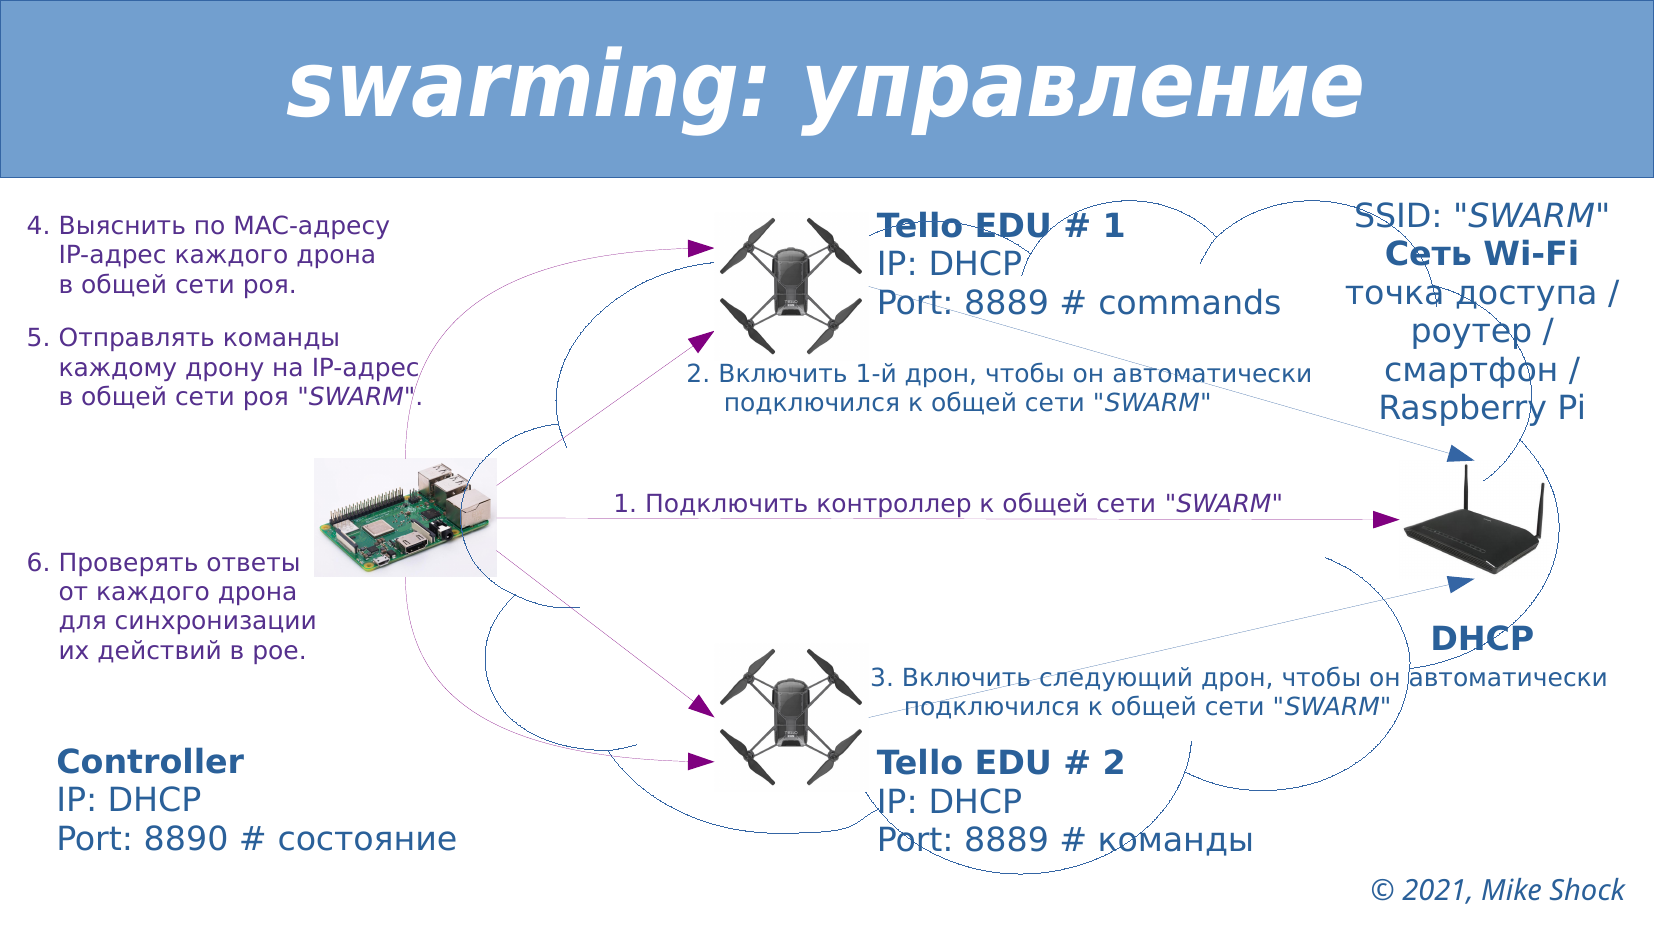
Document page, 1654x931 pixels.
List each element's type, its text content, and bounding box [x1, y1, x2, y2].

text_box SSID: "SWARM" Сеть Wi-Fi точка доступа / роутер / смартфон / Raspberry Pi DHCP [1322, 188, 1642, 666]
text_box [0, 0, 1654, 178]
text_box Tello EDU # 2 IP: DHCP Port: 8889 # команды [862, 736, 1347, 906]
text_box Tello EDU # 1 IP: DHCP Port: 8889 # commands [862, 199, 1322, 368]
text_box 6. Проверять ответы от каждого дрона для синхронизации их действий в рое. [11, 540, 408, 702]
picture [714, 212, 869, 361]
text_box Tello EDU # 1 IP: DHCP Port: 8889 # commands [862, 287, 1148, 368]
text_box Controller IP: DHCP Port: 8890 # состояние [41, 735, 550, 866]
text_box 4. Выяснить по MAC-адресу IP-адрес каждого дрона в общей сети роя. [11, 203, 485, 307]
text_box © 2021, Mike Shock [1269, 862, 1648, 910]
picture [314, 458, 497, 578]
text_box swarming: управление [11, 23, 1642, 178]
picture [714, 643, 869, 792]
text_box 5. Отправлять команды каждому дрону на IP-адрес в общей сети роя "SWARM". [11, 316, 449, 449]
